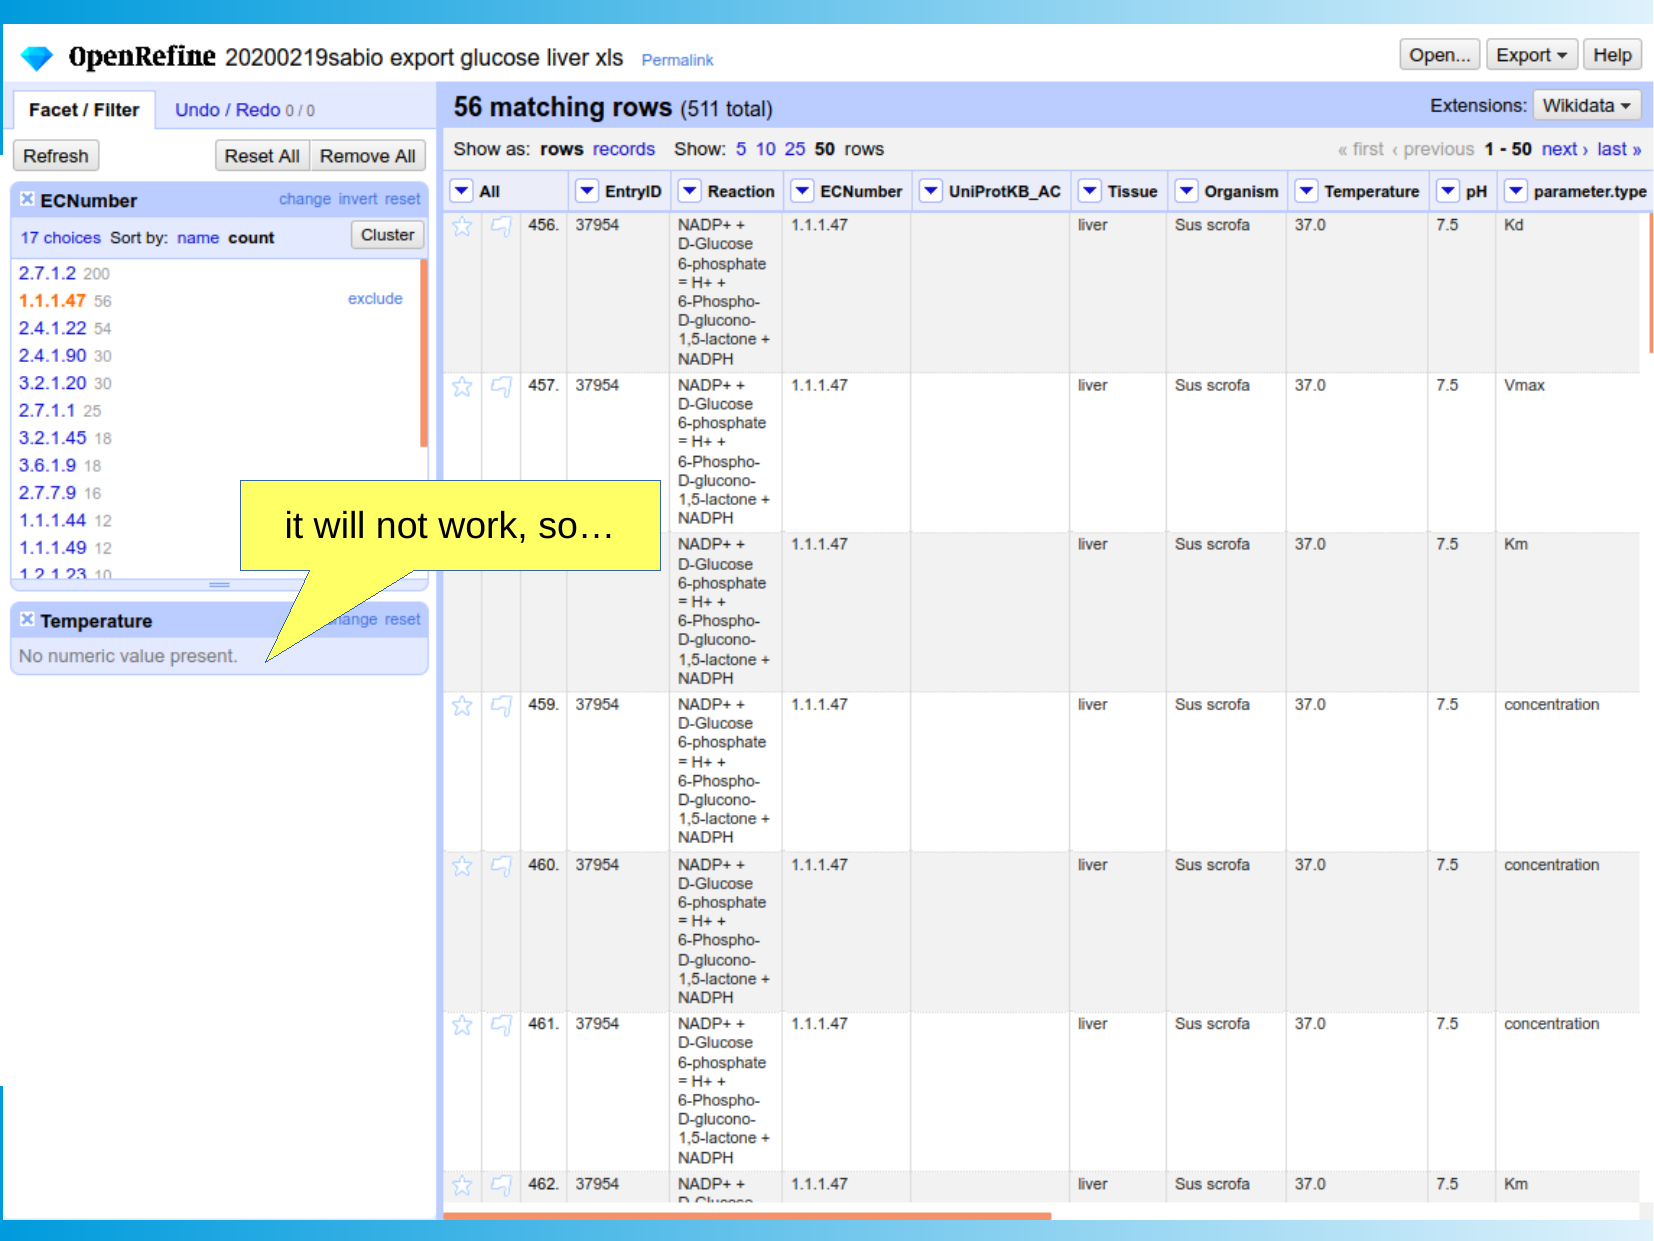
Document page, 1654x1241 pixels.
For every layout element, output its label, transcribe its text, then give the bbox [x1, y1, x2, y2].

text_box it will not work, so… [240, 480, 661, 663]
picture [3, 0, 1654, 1241]
